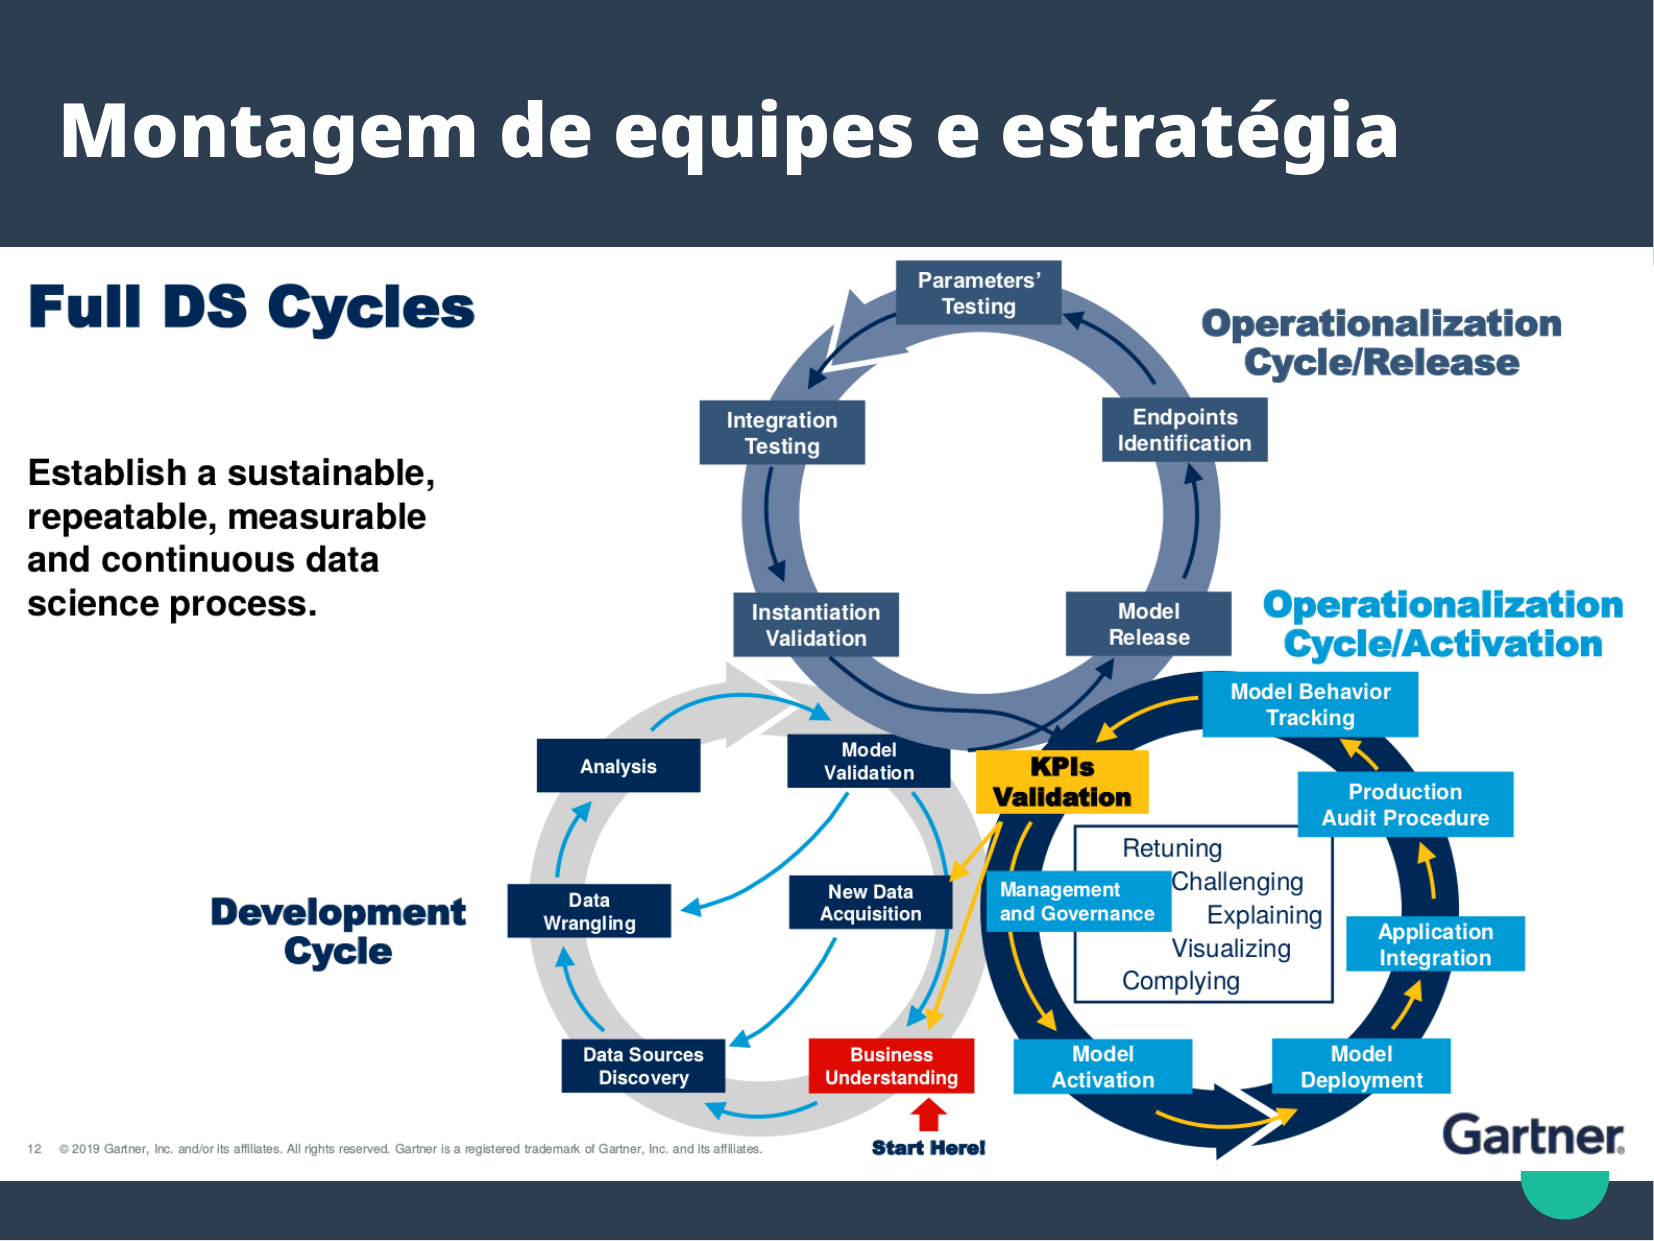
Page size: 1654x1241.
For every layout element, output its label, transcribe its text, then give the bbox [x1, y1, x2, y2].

picture [0, 247, 1654, 1171]
title Montagem de equipes e estratégia [59, 49, 1595, 207]
